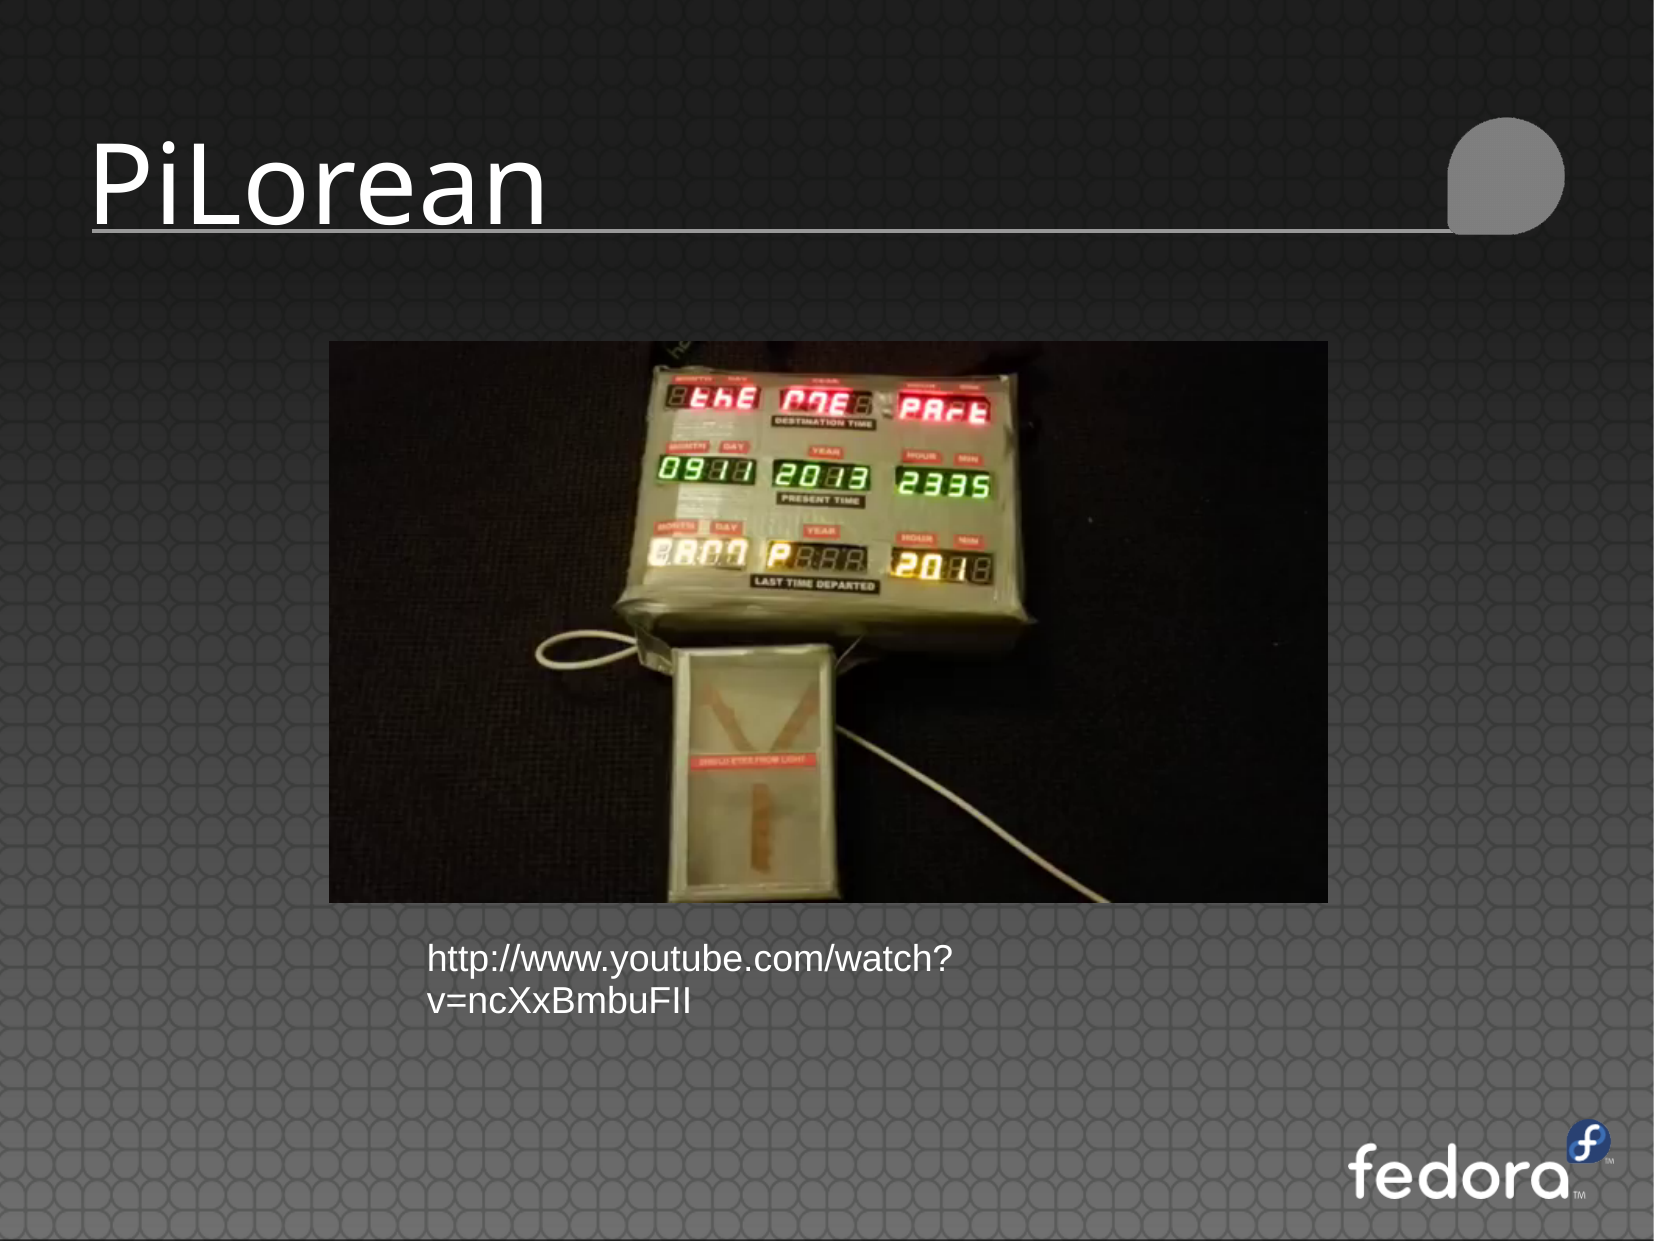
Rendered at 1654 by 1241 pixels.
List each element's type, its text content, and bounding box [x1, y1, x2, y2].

text_box http://www.youtube.com/watch?v=ncXxBmbuFII [412, 930, 1231, 987]
text_box [328, 340, 1329, 904]
title PiLorean [86, 112, 1576, 249]
picture [0, 0, 1654, 1241]
